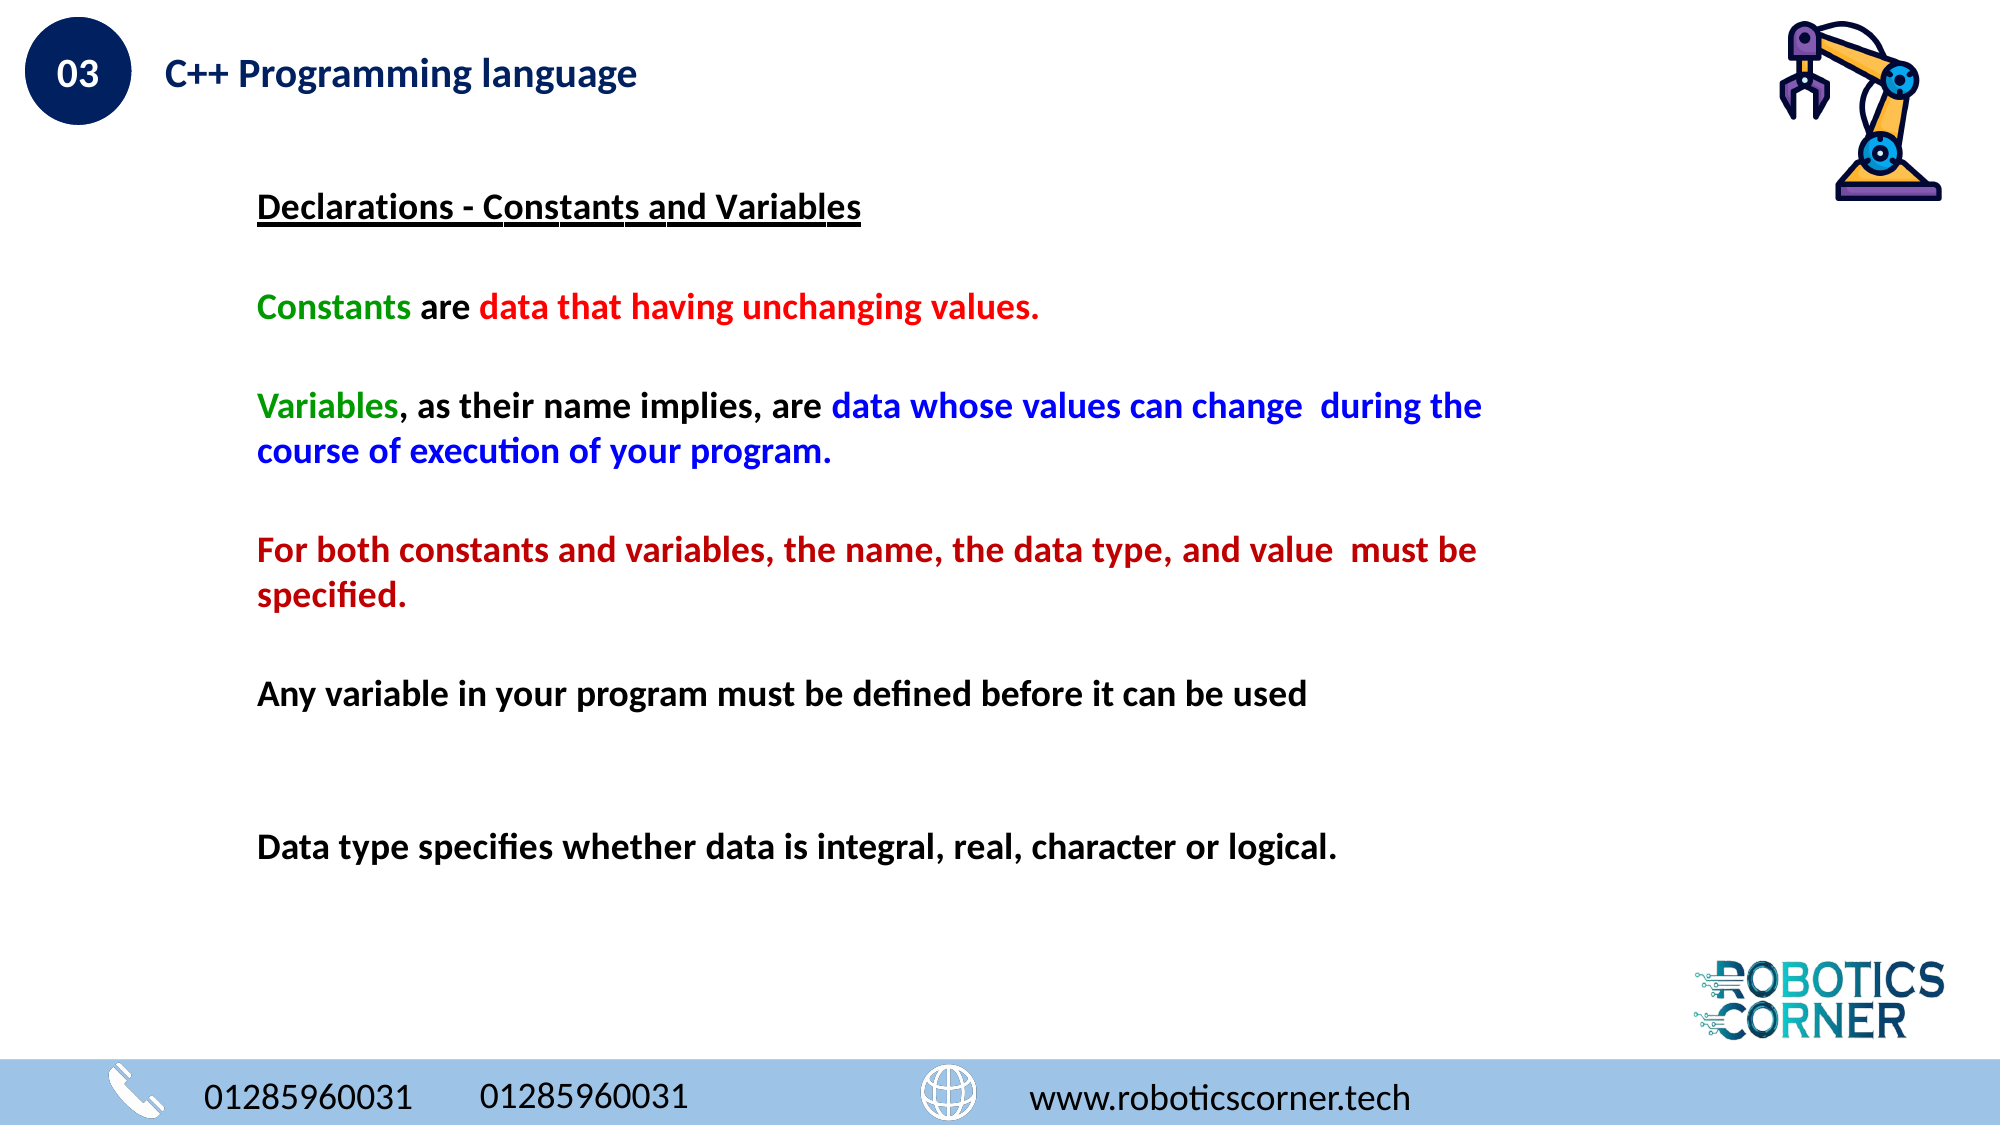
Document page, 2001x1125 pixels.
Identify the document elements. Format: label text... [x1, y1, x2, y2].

text_box [981, 1059, 2000, 1125]
picture [915, 1059, 981, 1125]
text_box www.roboticscorner.tech [1014, 1065, 1531, 1125]
text_box [0, 1059, 915, 1125]
text_box Declarations - Constants and Variables Constants are data that having unchanging values. Variables, as their name implies, are data whose values can change during the course of execution of your program. For both constants and variables, the name, the data type, and value must be specified. Any variable in your program must be defined before it can be used Data type specifies whether data is integral, real, character or logical. [255, 179, 1574, 868]
text_box 01285960031 [465, 1063, 811, 1124]
picture [1771, 21, 1950, 201]
text_box 03 [22, 14, 134, 128]
picture [103, 1057, 170, 1124]
text_box C++ Programming language [150, 38, 697, 103]
text_box 01285960031 [189, 1064, 495, 1125]
picture [1680, 859, 1953, 1059]
